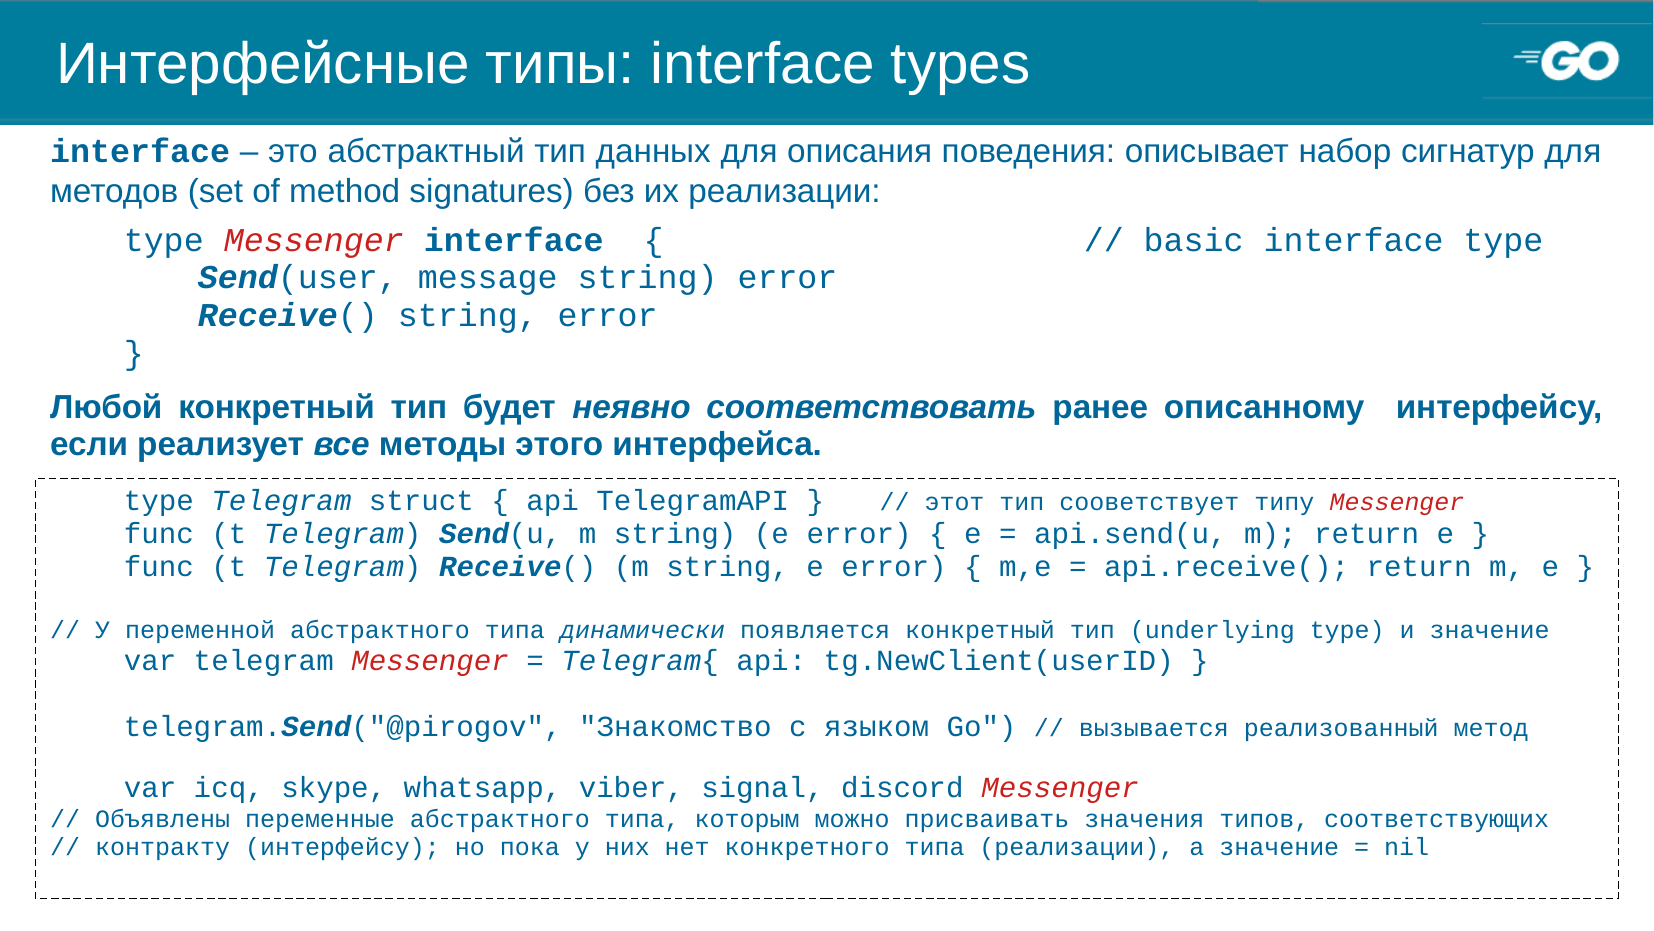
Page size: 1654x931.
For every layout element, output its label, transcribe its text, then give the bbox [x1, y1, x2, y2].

text_box interface – это абстрактный тип данных для описания поведения: описывает набор сигнатур для методов (set of method signatures) без их реализации: type Messenger interface { // basic interface type Send(user, message string) error Receive() string, error } Любой конкретный тип будет неявно соответствовать ранее описанному интерфейсу, если реализует все методы этого интерфейса. [35, 124, 1619, 470]
picture [1542, 41, 1619, 81]
text_box type Telegram struct { api TelegramAPI } // этот тип сооветствует типу Messenger func (t Telegram) Send(u, m string) (e error) { e = api.send(u, m); return e } func (t Telegram) Receive() (m string, e error) { m,e = api.receive(); return m, e } // У переменной абстрактного типа динамически появляется конкретный тип (underlying type) и значение var telegram Messenger = Telegram{ api: tg.NewClient(userID) } telegram.Send("@pirogov", "Знакомство с языком Go") // вызывается реализованный метод var icq, skype, whatsapp, viber, signal, discord Messenger // Объявлены переменные абстрактного типа, которым можно присваивать значения типов, соответствующих // контракту (интерфейсу); но пока у них нет конкретного типа (реализации), а значение = nil [35, 478, 1619, 899]
text_box Интерфейсные типы: interface types [41, 23, 1495, 104]
